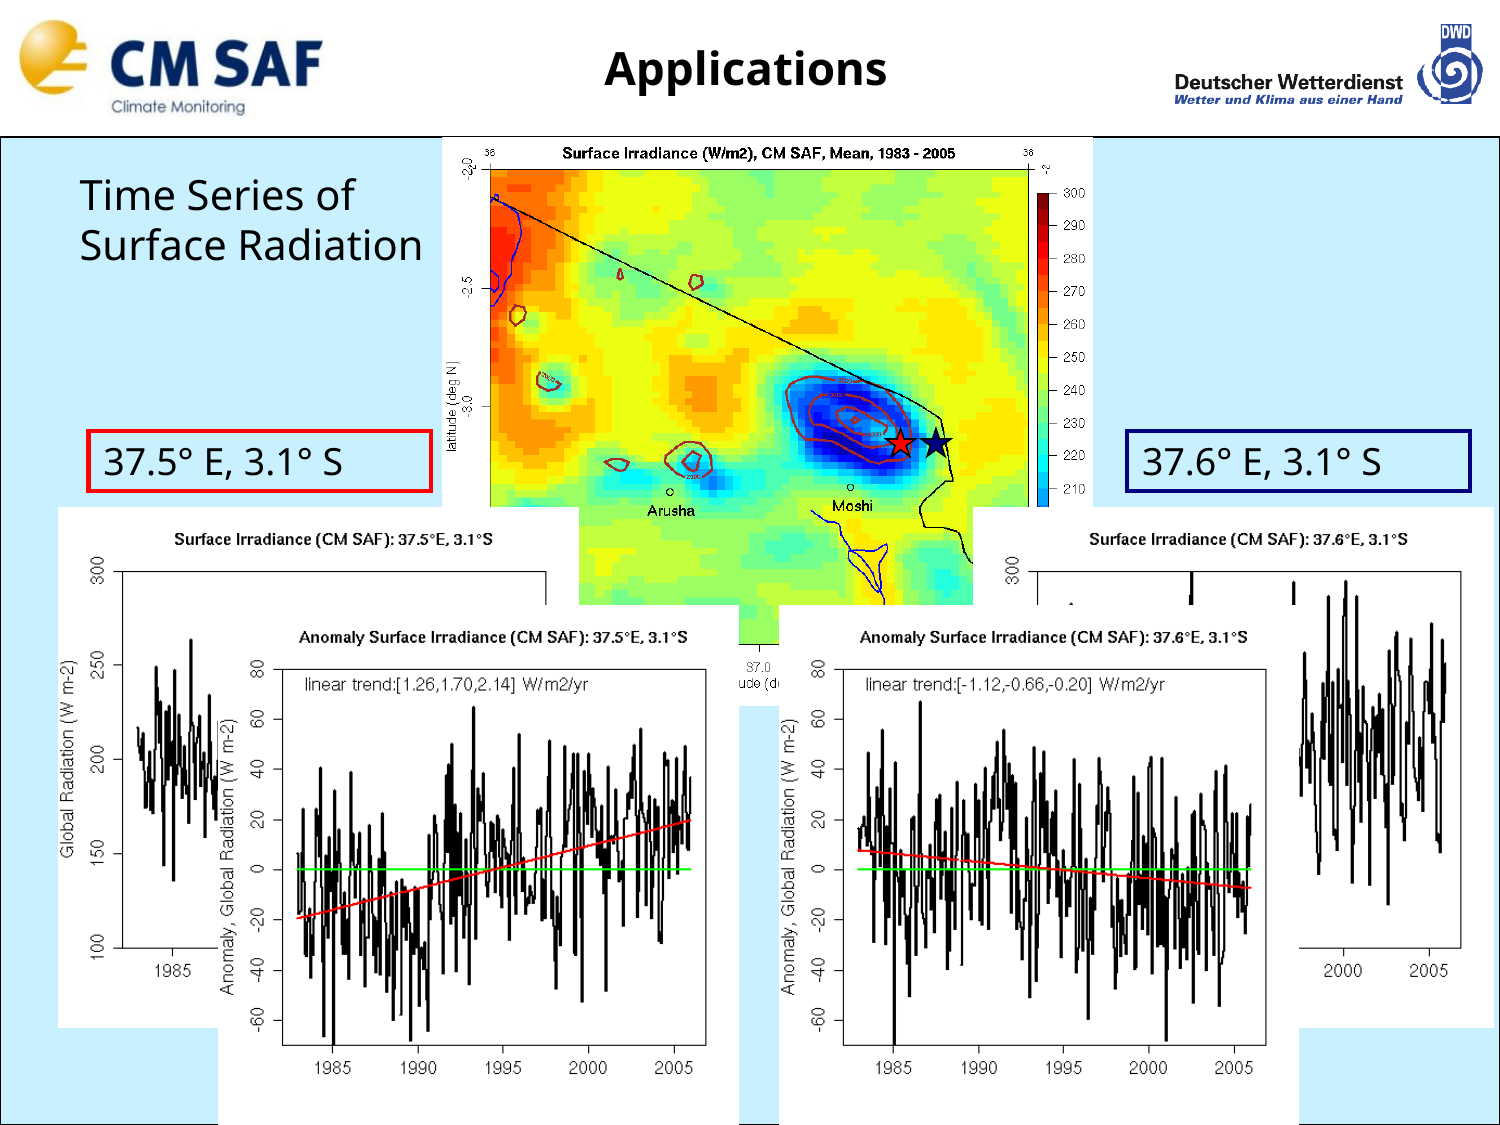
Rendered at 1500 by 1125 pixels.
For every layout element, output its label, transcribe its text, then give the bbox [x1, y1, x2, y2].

picture [58, 137, 1494, 1125]
picture [1175, 24, 1483, 104]
text_box Applications [589, 31, 903, 103]
text_box [885, 428, 916, 457]
picture [17, 19, 325, 117]
text_box [921, 428, 951, 457]
text_box 37.6° E, 3.1° S [1127, 430, 1471, 492]
text_box Time Series of Surface Radiation [64, 160, 479, 277]
text_box 37.5° E, 3.1° S [88, 430, 432, 492]
